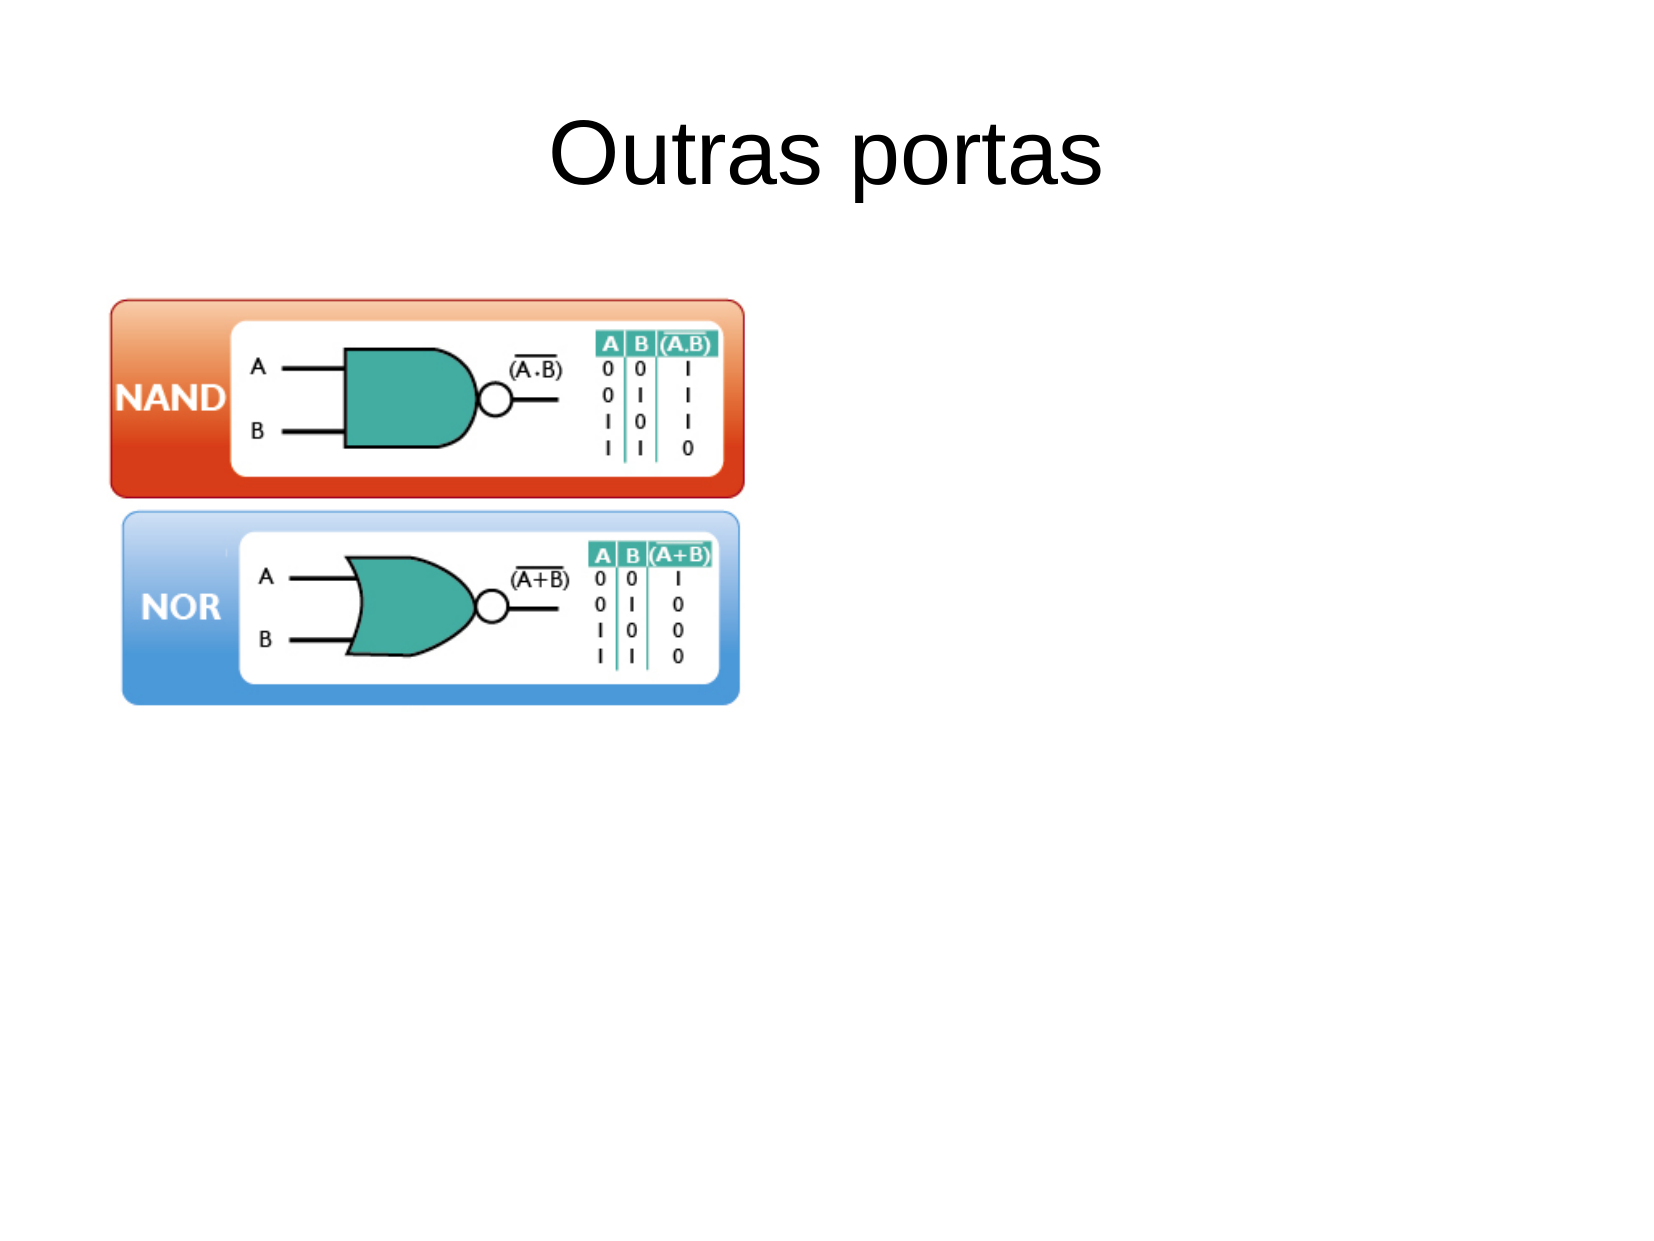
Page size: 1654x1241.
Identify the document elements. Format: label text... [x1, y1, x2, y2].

picture [118, 505, 745, 712]
picture [106, 295, 750, 502]
title Outras portas [82, 49, 1571, 257]
